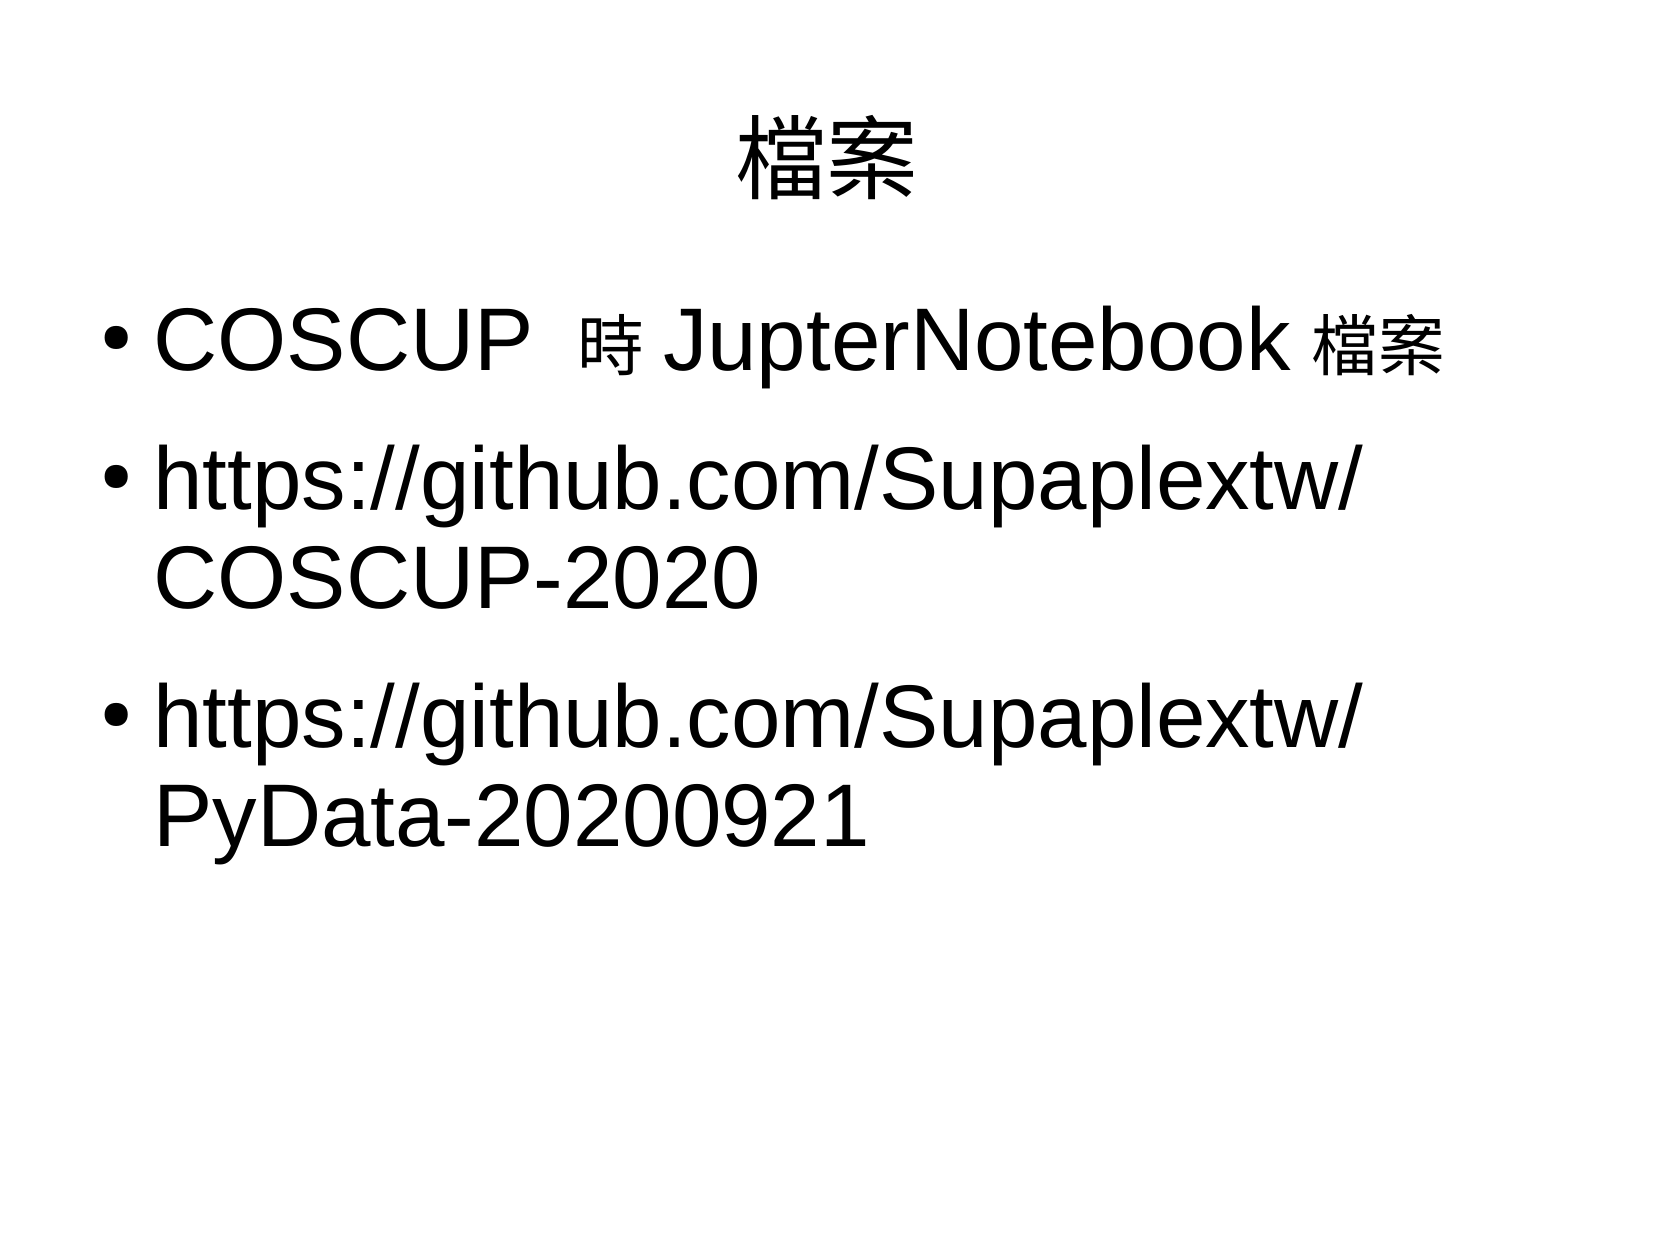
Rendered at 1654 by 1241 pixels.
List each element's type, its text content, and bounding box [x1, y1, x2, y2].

list COSCUP 時JupterNotebook檔案 https://github.com/Supaplextw/COSCUP-2020 https://github.com/Supaplextw/PyData-20200921 [82, 290, 1571, 1010]
title 檔案 [82, 49, 1571, 257]
